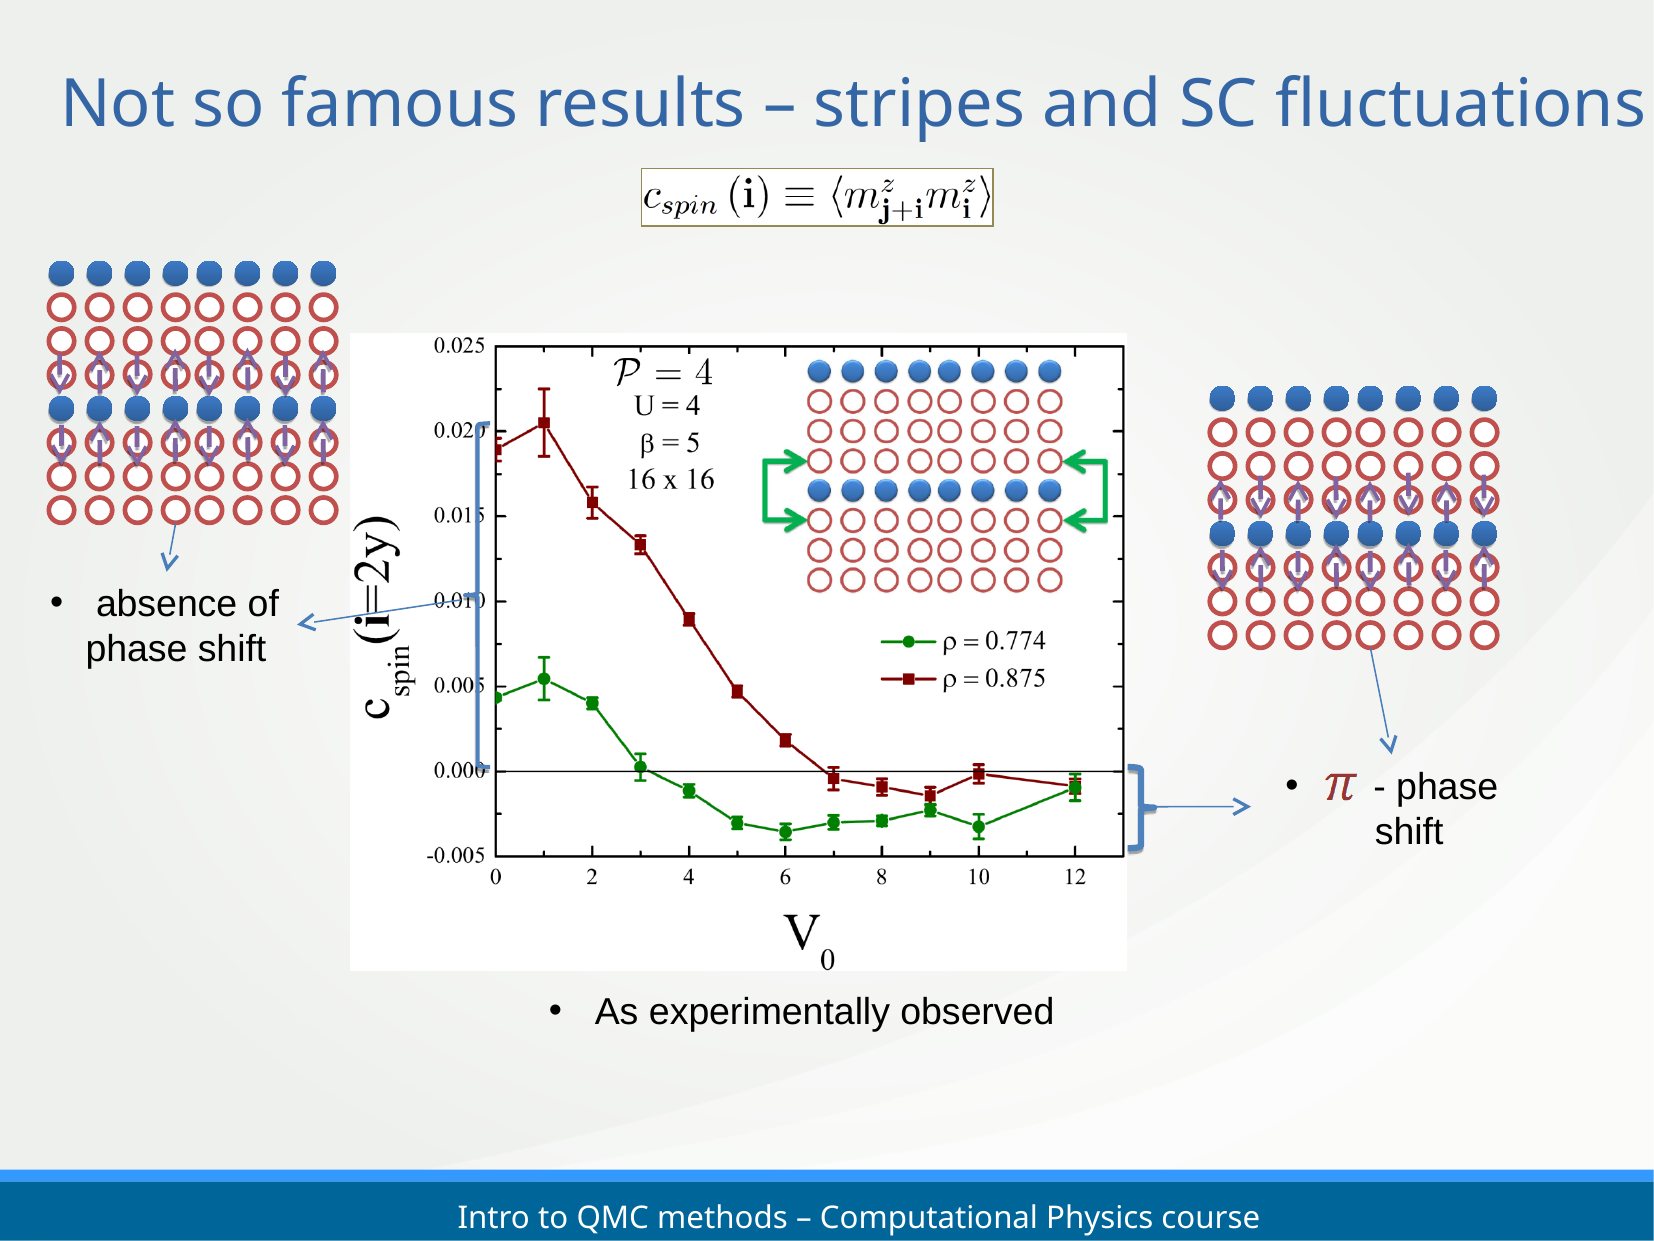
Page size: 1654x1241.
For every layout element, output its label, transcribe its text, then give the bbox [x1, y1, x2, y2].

text_box [1357, 453, 1384, 479]
text_box [196, 260, 223, 287]
text_box [1471, 419, 1498, 445]
text_box [1395, 521, 1422, 547]
text_box [162, 294, 189, 320]
text_box [48, 430, 75, 456]
text_box [1471, 554, 1498, 580]
text_box [1285, 588, 1312, 615]
text_box [48, 260, 75, 287]
text_box [48, 294, 75, 320]
text_box [1247, 588, 1274, 615]
text_box [48, 362, 75, 388]
text_box [1357, 385, 1384, 412]
text_box [1209, 588, 1236, 615]
text_box [1471, 385, 1498, 412]
text_box [1433, 488, 1460, 513]
text_box [1247, 521, 1274, 547]
text_box [1247, 419, 1274, 445]
text_box [1433, 521, 1460, 547]
text_box [1247, 453, 1274, 479]
text_box [1323, 453, 1350, 479]
text_box [1323, 588, 1350, 615]
text_box [1247, 555, 1274, 580]
text_box [1209, 419, 1236, 445]
text_box [1285, 622, 1312, 648]
text_box [86, 464, 113, 490]
text_box [1285, 555, 1312, 581]
text_box [1323, 622, 1350, 648]
text_box [1209, 487, 1236, 513]
text_box [1209, 453, 1236, 479]
text_box [234, 362, 261, 388]
text_box [272, 362, 299, 387]
text_box [1433, 385, 1460, 412]
text_box [1395, 487, 1422, 513]
text_box [1209, 521, 1236, 547]
text_box [1357, 555, 1384, 581]
text_box [1433, 588, 1460, 615]
text_box [162, 463, 189, 490]
text_box - phase shift [1251, 754, 1533, 860]
text_box [272, 294, 299, 320]
text_box [1471, 622, 1498, 648]
text_box [1357, 419, 1384, 445]
text_box [234, 396, 261, 422]
text_box [86, 497, 113, 523]
text_box [1433, 622, 1460, 648]
text_box [234, 294, 261, 320]
text_box [48, 328, 75, 354]
text_box [162, 362, 189, 388]
text_box [1323, 521, 1350, 547]
text_box [1357, 521, 1384, 547]
text_box [1323, 419, 1350, 445]
text_box [1323, 487, 1350, 512]
text_box [1395, 453, 1422, 479]
text_box [1471, 487, 1498, 513]
text_box [1247, 622, 1274, 648]
text_box [48, 497, 75, 523]
text_box [1433, 453, 1460, 479]
text_box [1209, 385, 1236, 412]
text_box [272, 396, 299, 422]
text_box [196, 497, 223, 523]
text_box [86, 260, 113, 287]
text_box [48, 463, 75, 490]
text_box [1357, 622, 1384, 648]
text_box [196, 396, 223, 422]
text_box [234, 463, 261, 490]
text_box [1285, 419, 1312, 445]
text_box [1247, 385, 1274, 412]
text_box [310, 396, 337, 422]
text_box [86, 430, 113, 455]
text_box [1471, 453, 1498, 479]
text_box [310, 328, 337, 354]
text_box [234, 328, 261, 354]
text_box [310, 260, 337, 287]
text_box [1395, 588, 1422, 615]
text_box [124, 497, 151, 523]
text_box [162, 396, 189, 422]
text_box [1209, 622, 1236, 648]
text_box [1323, 554, 1350, 580]
text_box [1433, 419, 1460, 445]
text_box [86, 362, 113, 388]
text_box [272, 328, 299, 354]
text_box [1285, 487, 1312, 512]
text_box [1285, 521, 1312, 547]
text_box [1247, 487, 1274, 512]
text_box [162, 497, 189, 523]
text_box [86, 396, 113, 422]
text_box [196, 430, 223, 456]
text_box [124, 328, 151, 354]
text_box [124, 430, 151, 456]
text_box [1395, 419, 1422, 445]
text_box [48, 396, 75, 422]
text_box As experimentally observed [534, 979, 1070, 1040]
text_box [1395, 554, 1422, 580]
text_box [1323, 385, 1350, 412]
text_box [310, 362, 337, 388]
text_box [124, 260, 151, 287]
text_box [162, 328, 189, 354]
text_box [1395, 385, 1422, 412]
text_box [1285, 385, 1312, 412]
text_box [1357, 487, 1384, 513]
picture [0, 0, 1654, 1169]
text_box [310, 294, 337, 320]
text_box [272, 260, 299, 287]
text_box [162, 429, 189, 455]
text_box [310, 497, 337, 523]
text_box [196, 464, 223, 490]
text_box [1433, 555, 1460, 581]
text_box [272, 497, 299, 523]
text_box [310, 463, 337, 490]
text_box [234, 497, 261, 523]
text_box [196, 362, 223, 387]
text_box [1209, 555, 1236, 581]
text_box [86, 294, 113, 320]
text_box [1471, 588, 1498, 615]
text_box [234, 260, 261, 287]
text_box [272, 464, 299, 490]
text_box [86, 328, 113, 354]
text_box [196, 294, 223, 320]
text_box absence of phase shift [35, 571, 298, 677]
text_box [124, 464, 151, 490]
text_box [196, 328, 223, 354]
text_box [1471, 521, 1498, 547]
text_box [272, 430, 299, 456]
text_box [1285, 453, 1312, 479]
text_box [234, 429, 261, 455]
text_box [310, 429, 337, 455]
text_box [162, 260, 189, 287]
text_box [124, 361, 151, 386]
text_box [124, 294, 151, 320]
text_box [1357, 588, 1384, 615]
text_box [124, 396, 151, 422]
text_box Not so famous results – stripes and SC fluctuations [9, 47, 1607, 189]
text_box [1395, 622, 1422, 648]
